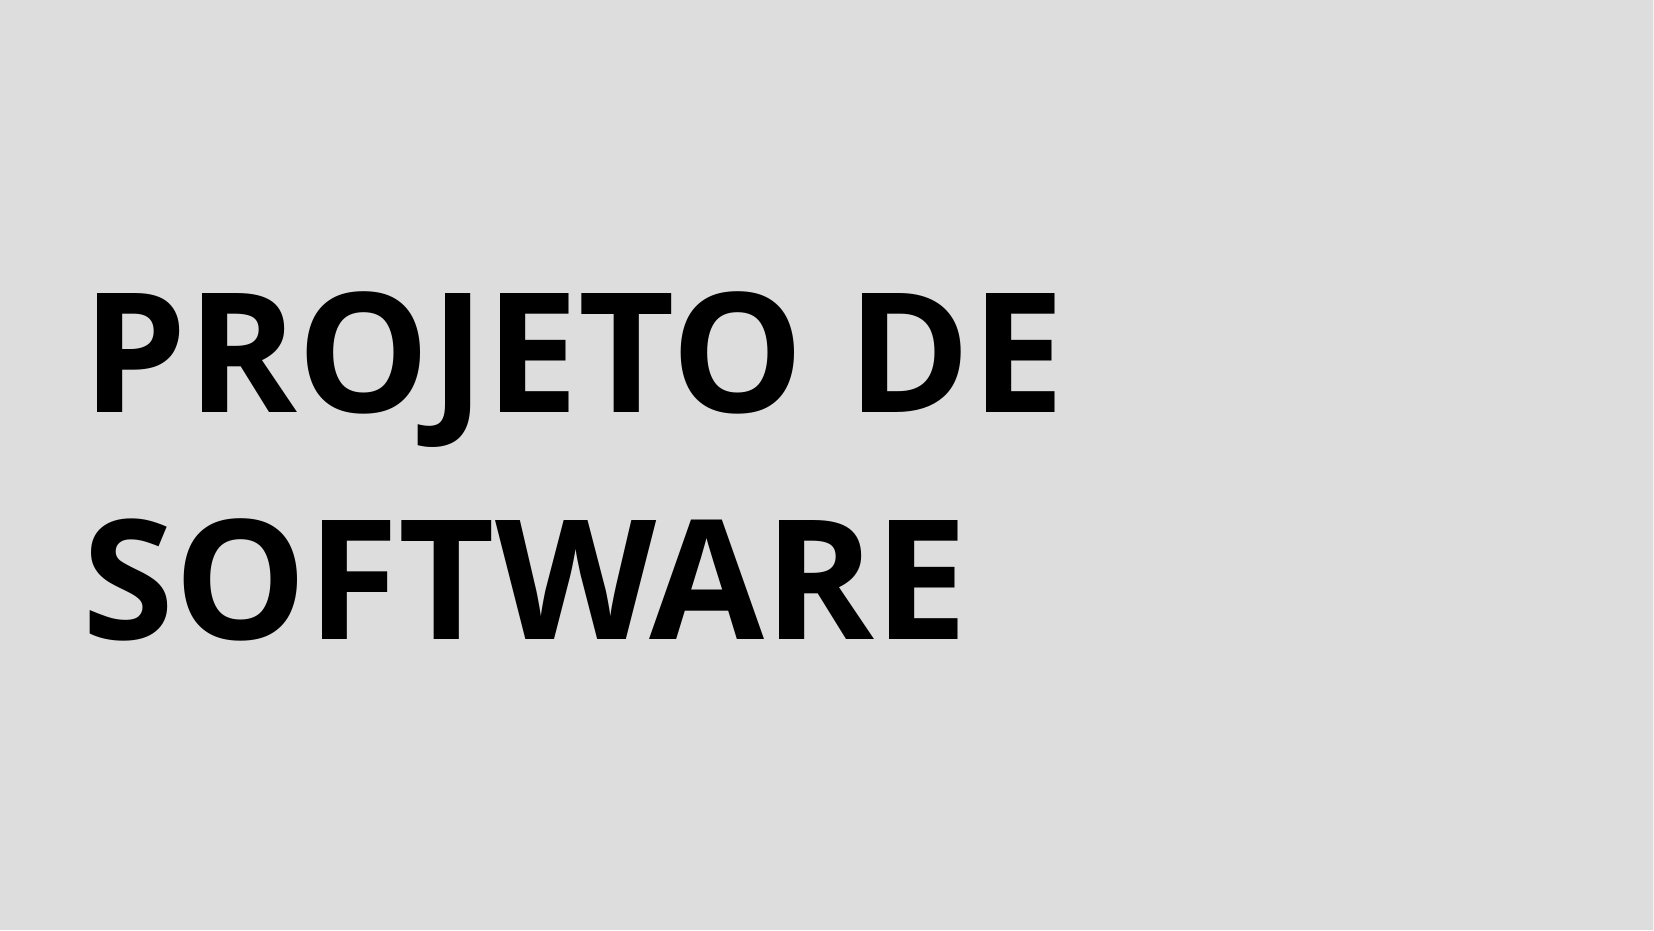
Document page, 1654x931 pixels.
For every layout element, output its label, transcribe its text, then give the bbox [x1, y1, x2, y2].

subtitle PROJETO DE SOFTWARE [82, 37, 1571, 886]
